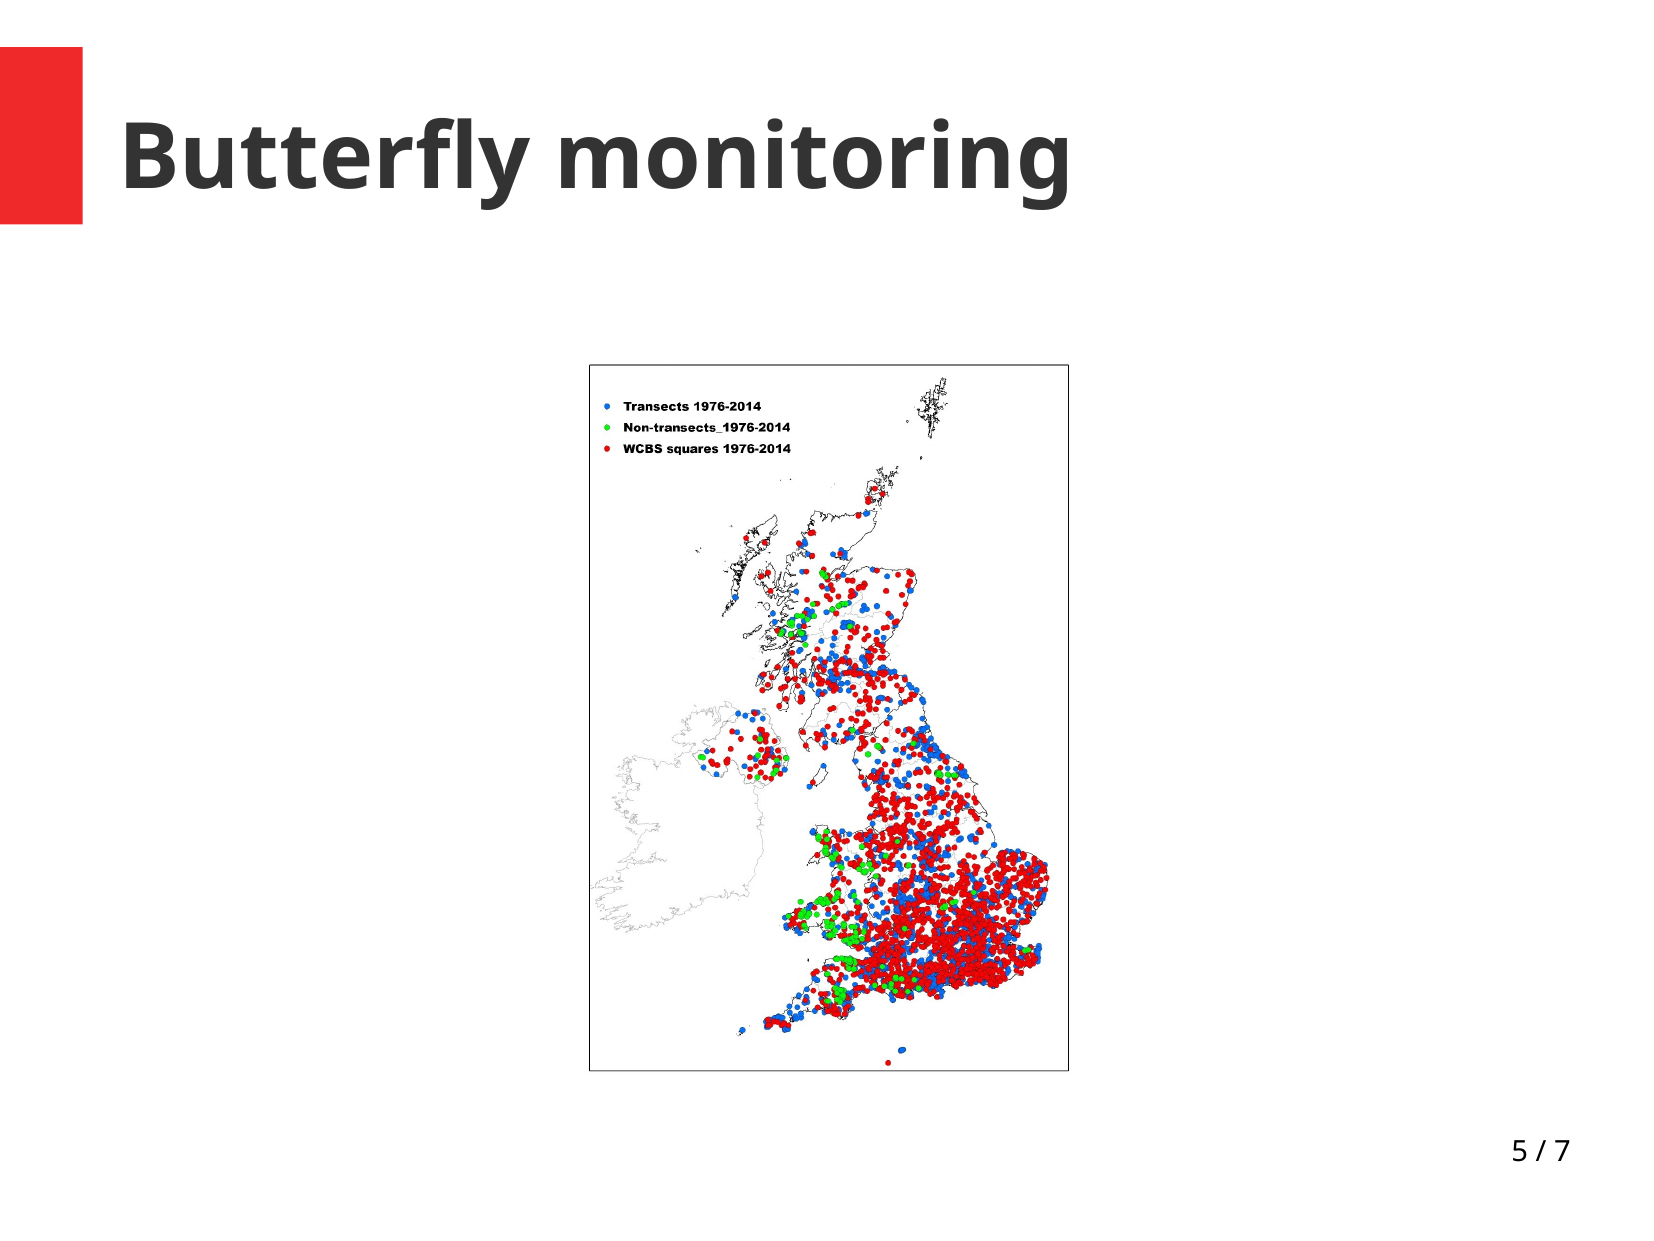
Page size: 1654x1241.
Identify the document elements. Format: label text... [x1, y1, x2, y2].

picture [572, 354, 1082, 1074]
title Butterfly monitoring [118, 49, 1571, 257]
